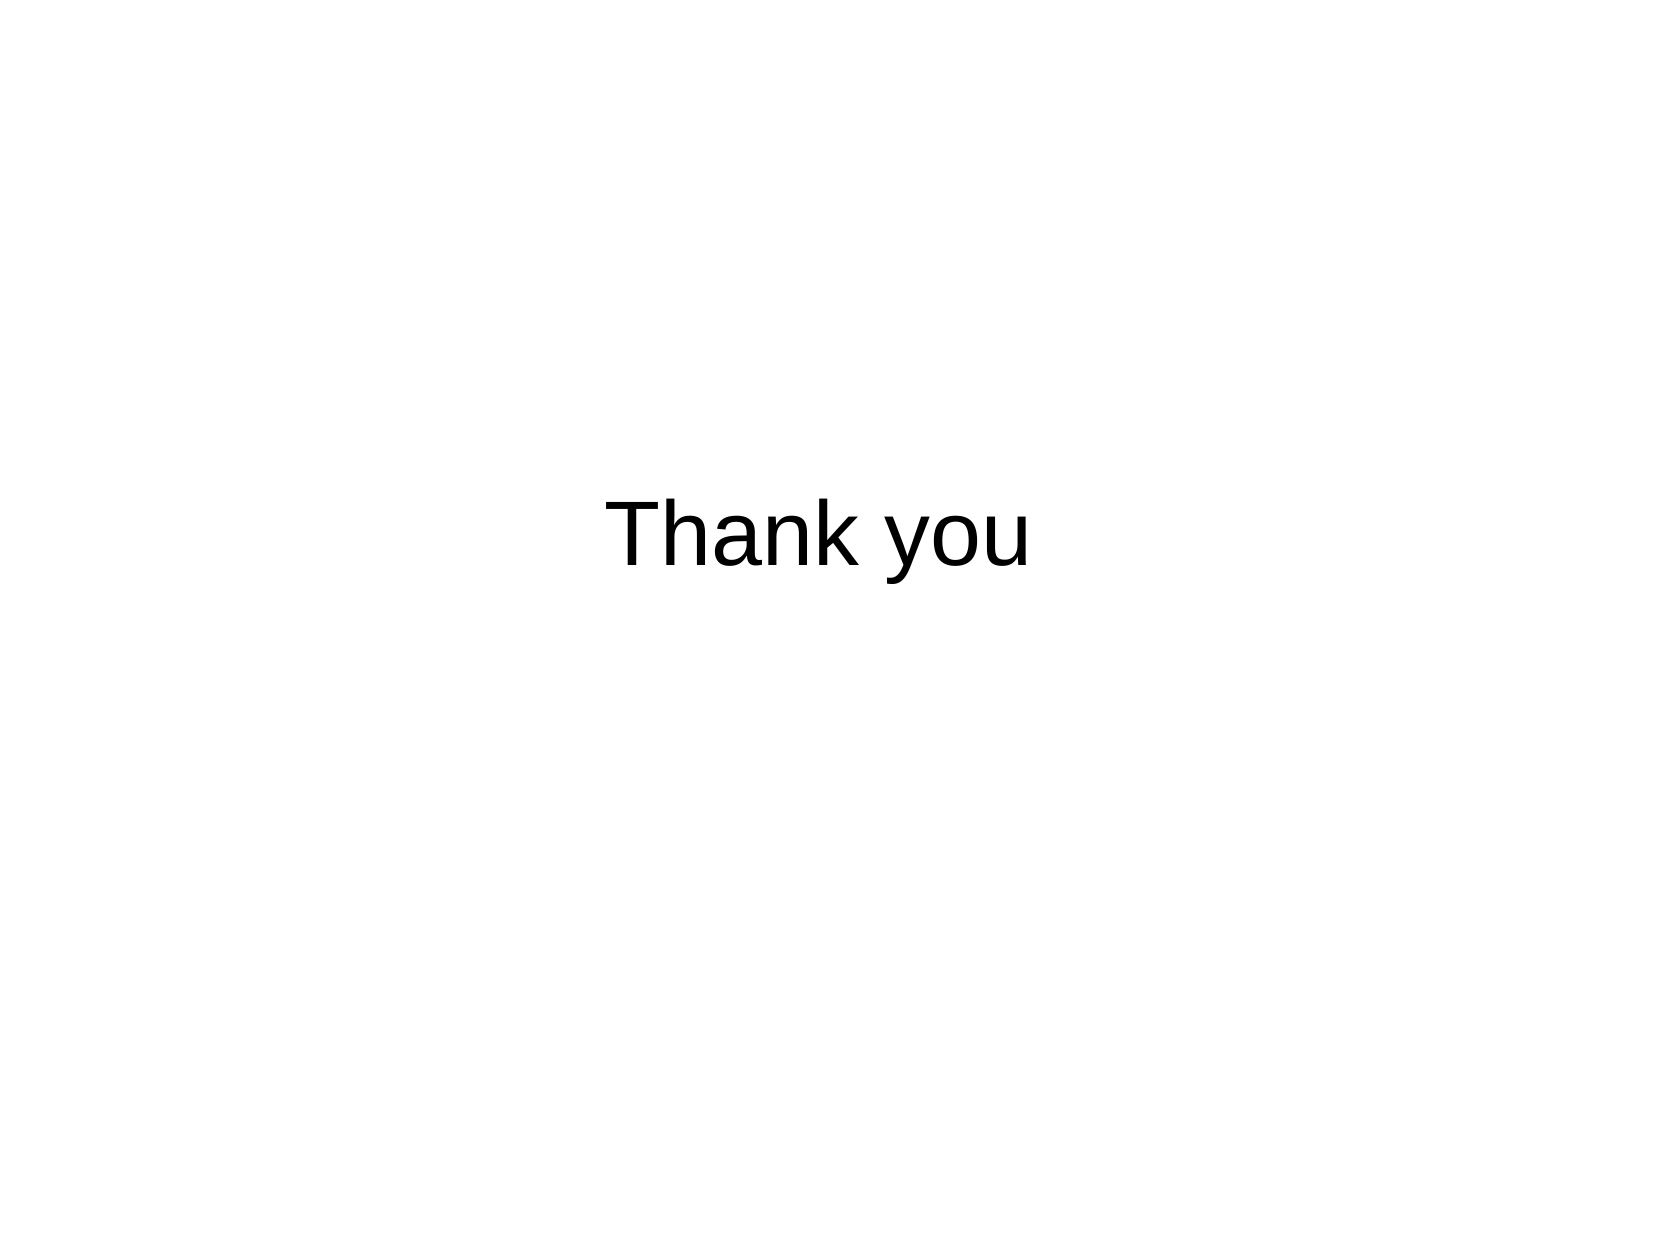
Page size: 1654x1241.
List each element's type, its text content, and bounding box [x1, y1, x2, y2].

title Thank you [75, 430, 1564, 638]
